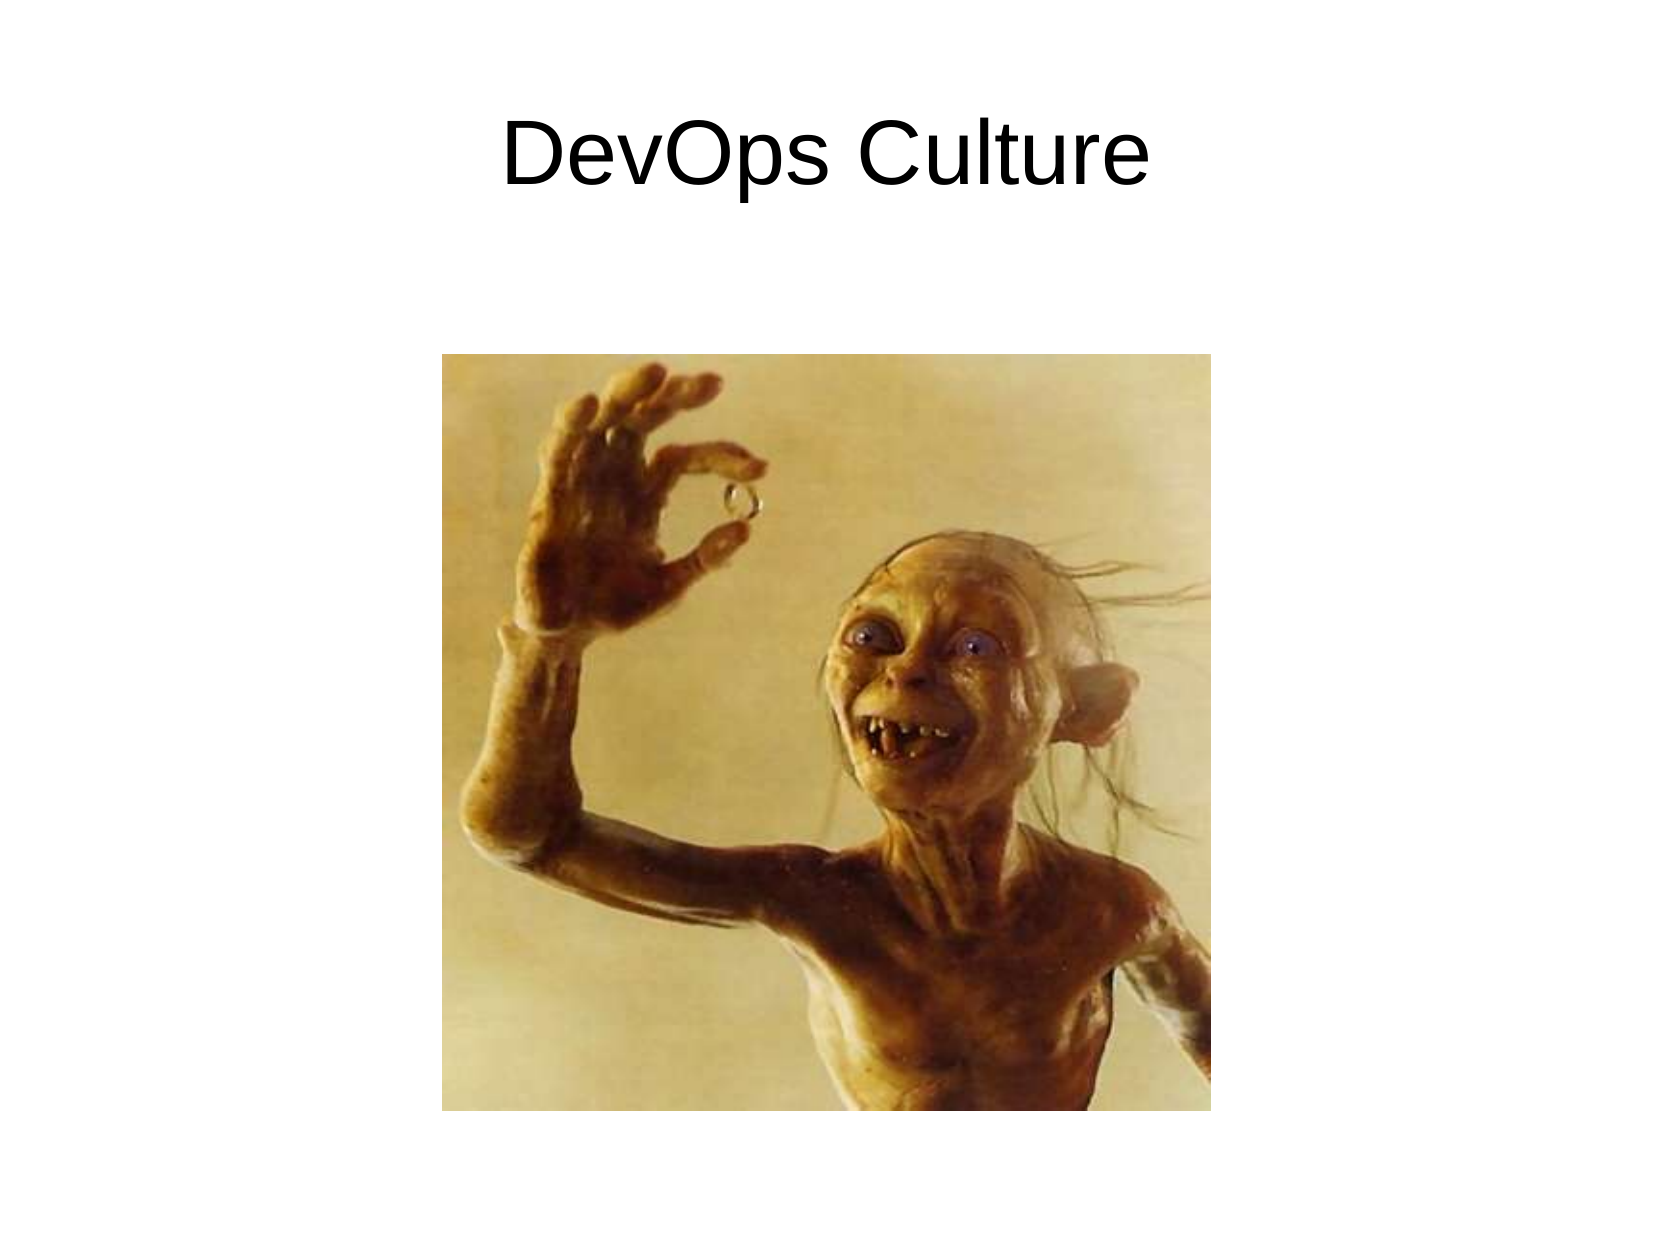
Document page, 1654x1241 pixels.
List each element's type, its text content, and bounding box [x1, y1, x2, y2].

picture [442, 354, 1211, 1111]
title DevOps Culture [82, 49, 1571, 257]
